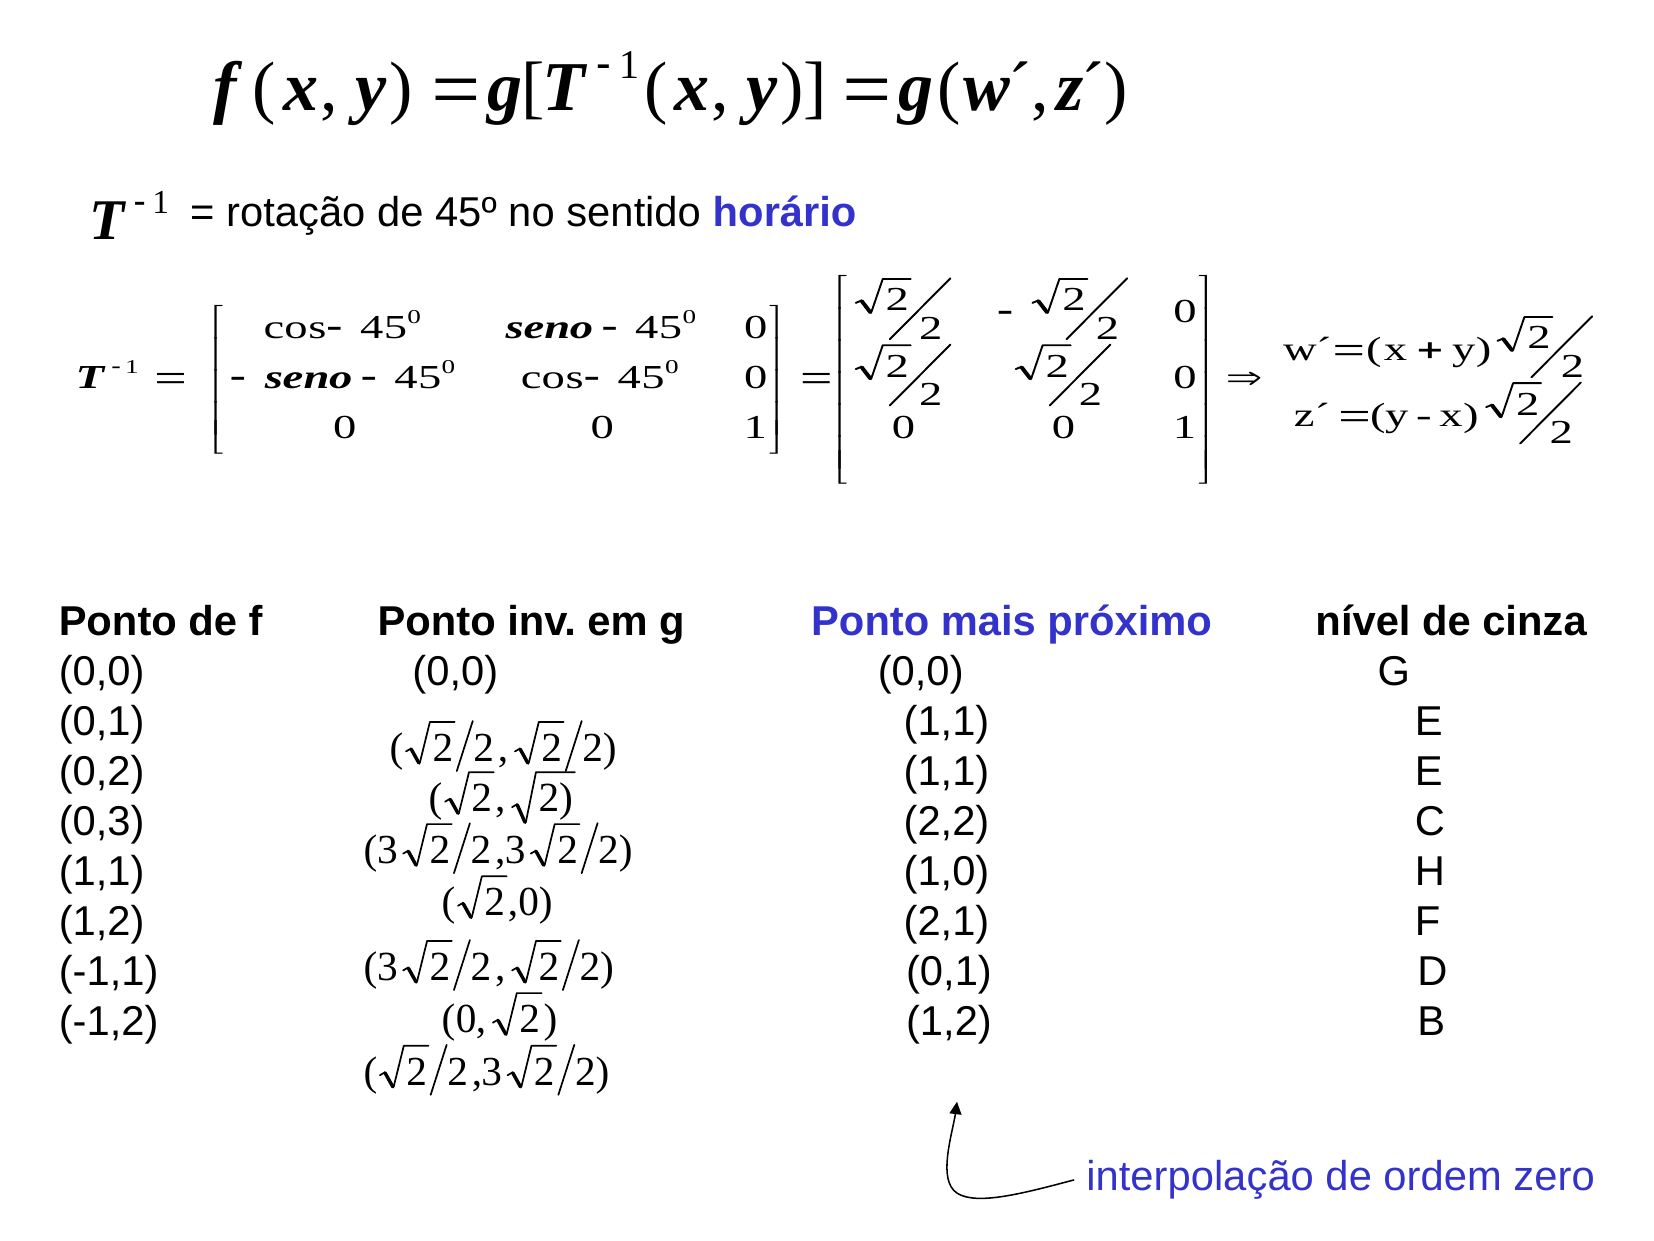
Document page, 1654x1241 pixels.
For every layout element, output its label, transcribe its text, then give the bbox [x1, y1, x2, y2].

text_box Ponto de f Ponto inv. em g Ponto mais próximo nível de cinza (0,0) (0,0) (0,0) G (0,1) (1,1) E (0,2) (1,1) E (0,3) (2,2) C (1,1) (1,0) H (1,2) (2,1) F (-1,1) (0,1) D (-1,2) (1,2) B [29, 586, 1602, 1102]
chart [357, 713, 641, 1103]
chart [71, 268, 1602, 542]
chart [188, 34, 1140, 140]
text_box interpolação de ordem zero [1071, 1140, 1611, 1207]
chart [84, 177, 176, 250]
text_box = rotação de 45º no sentido horário [176, 177, 872, 243]
